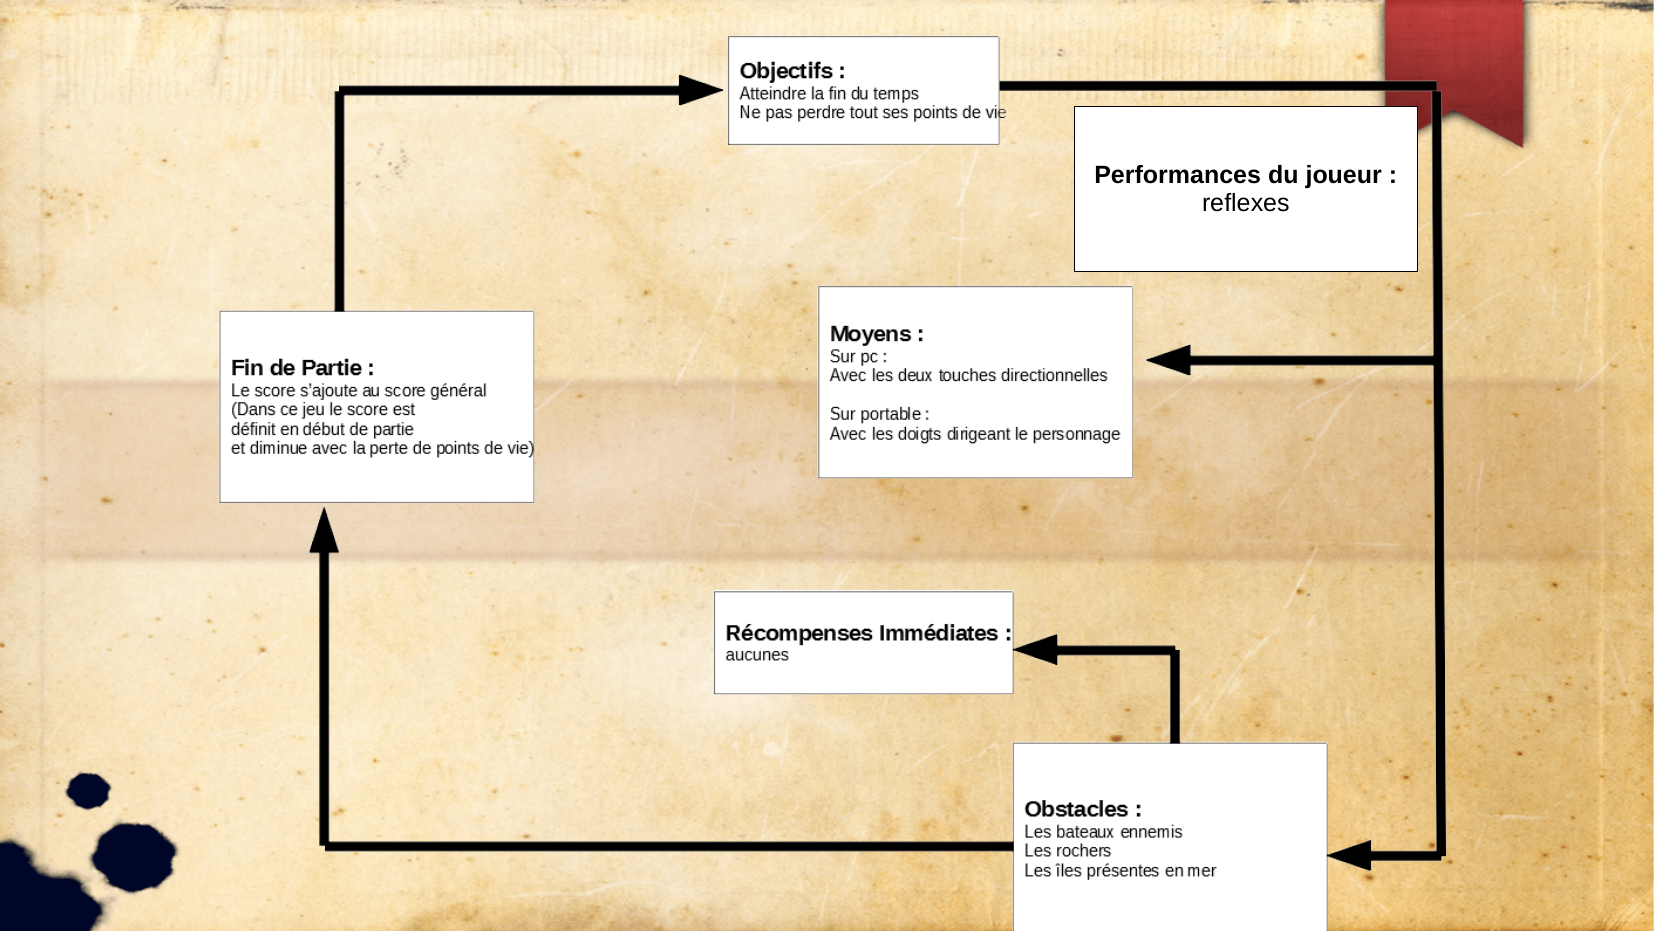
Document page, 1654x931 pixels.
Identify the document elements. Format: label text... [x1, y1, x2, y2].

picture [0, 0, 1654, 931]
text_box Performances du joueur : reflexes [1074, 106, 1418, 272]
